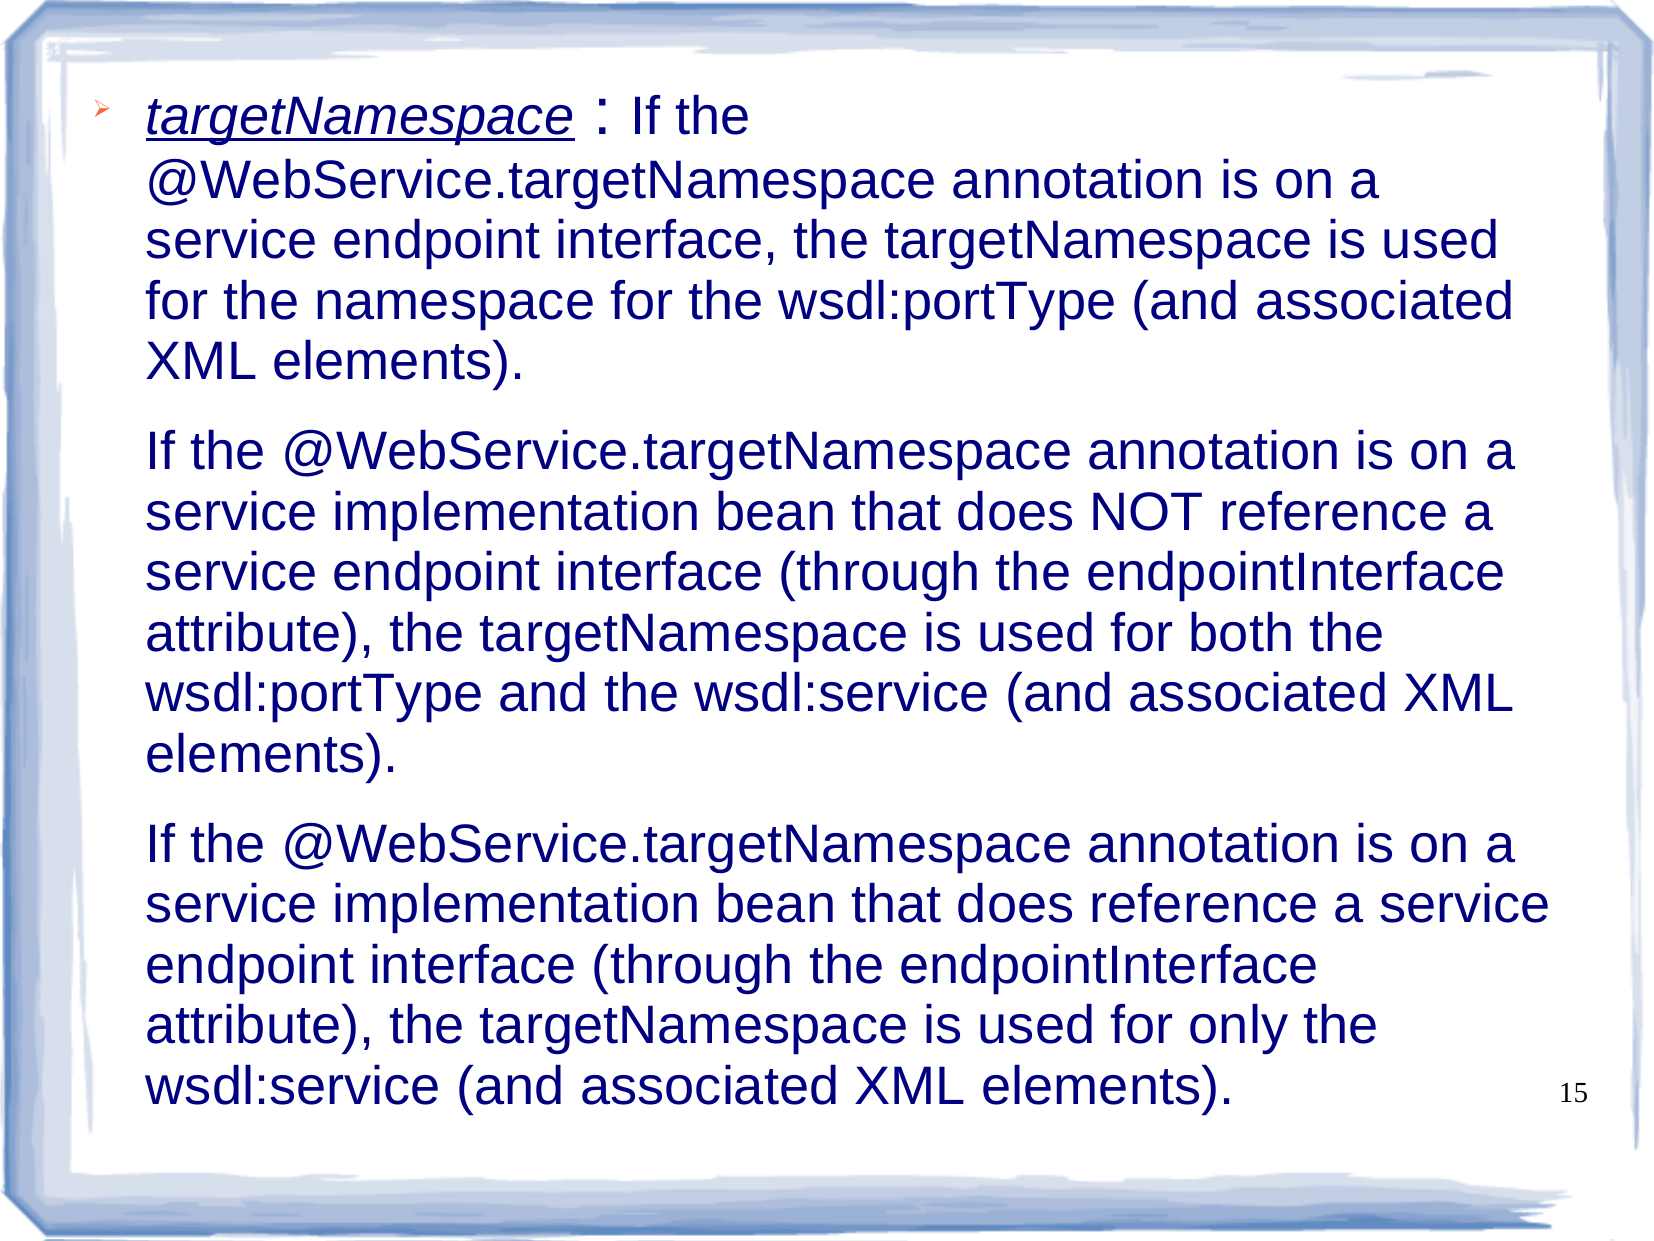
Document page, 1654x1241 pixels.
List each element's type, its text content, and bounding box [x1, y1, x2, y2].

list targetNamespace : If the @WebService.targetNamespace annotation is on a service endpoint interface, the targetNamespace is used for the namespace for the wsdl:portType (and associated XML elements). If the @WebService.targetNamespace annotation is on a service implementation bean that does NOT reference a service endpoint interface (through the endpointInterface attribute), the targetNamespace is used for both the wsdl:portType and the wsdl:service (and associated XML elements). If the @WebService.targetNamespace annotation is on a service implementation bean that does reference a service endpoint interface (through the endpointInterface attribute), the targetNamespace is used for only the wsdl:service (and associated XML elements). [75, 0, 1556, 1171]
picture [0, 0, 1654, 1241]
